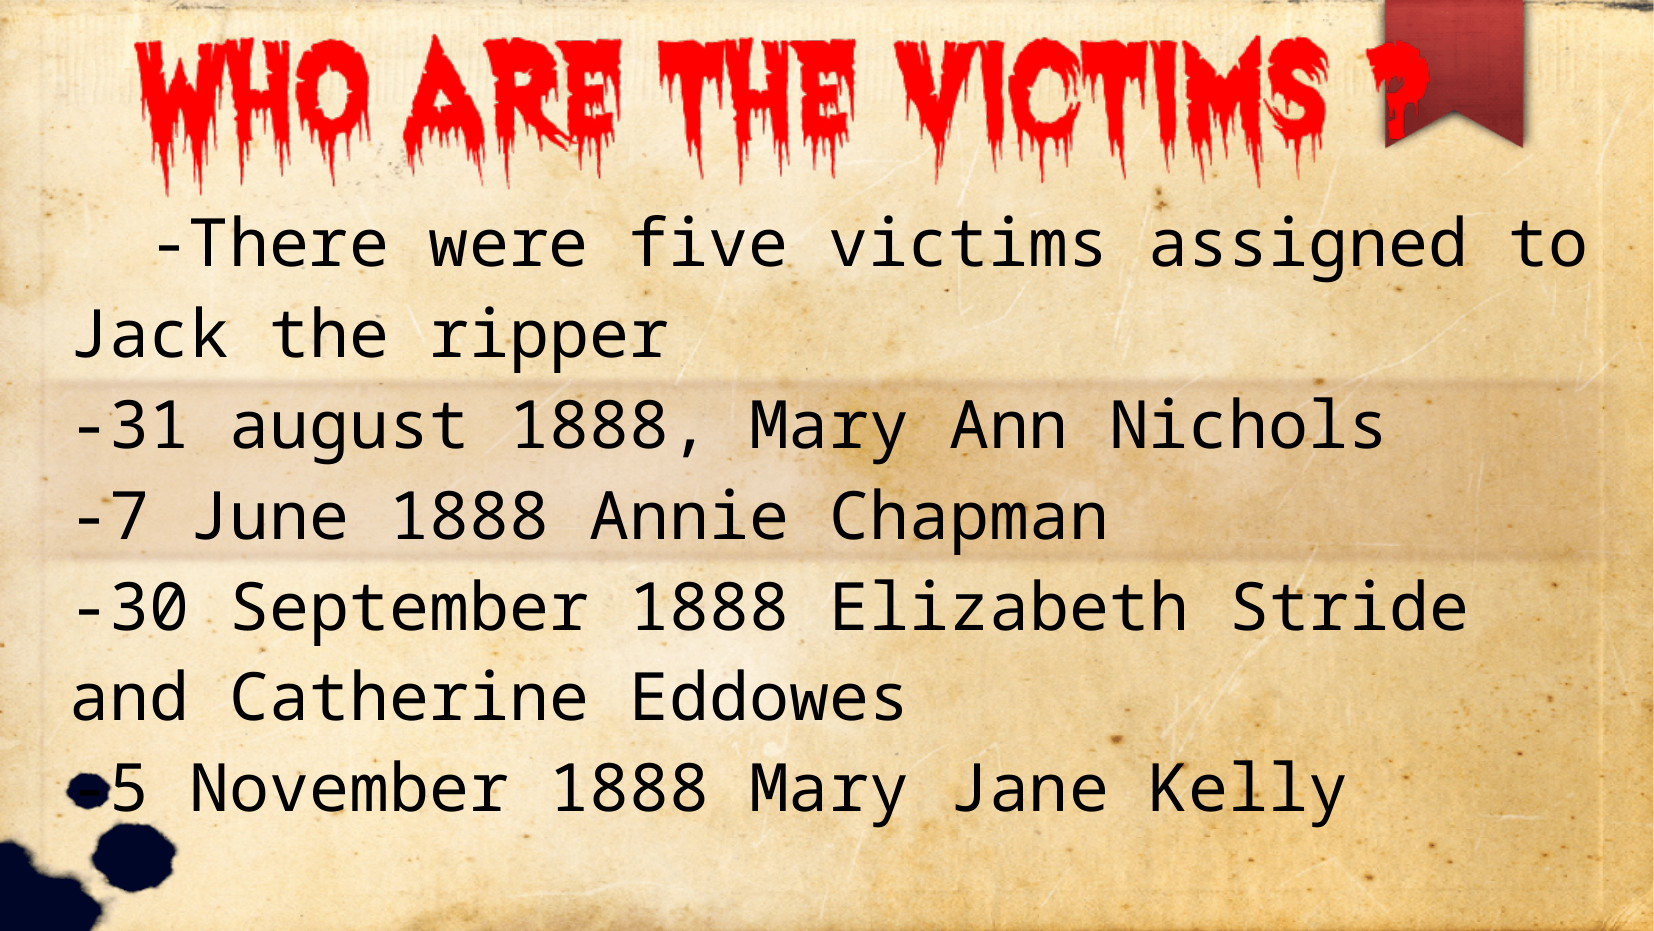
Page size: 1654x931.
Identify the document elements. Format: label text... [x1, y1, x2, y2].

text_box -There were five victims assigned to Jack the ripper -31 august 1888, Mary Ann Nichols -7 June 1888 Annie Chapman -30 September 1888 Elizabeth Stride and Catherine Eddowes -5 November 1888 Mary Jane Kelly [54, 188, 1608, 864]
picture [0, 0, 1654, 931]
